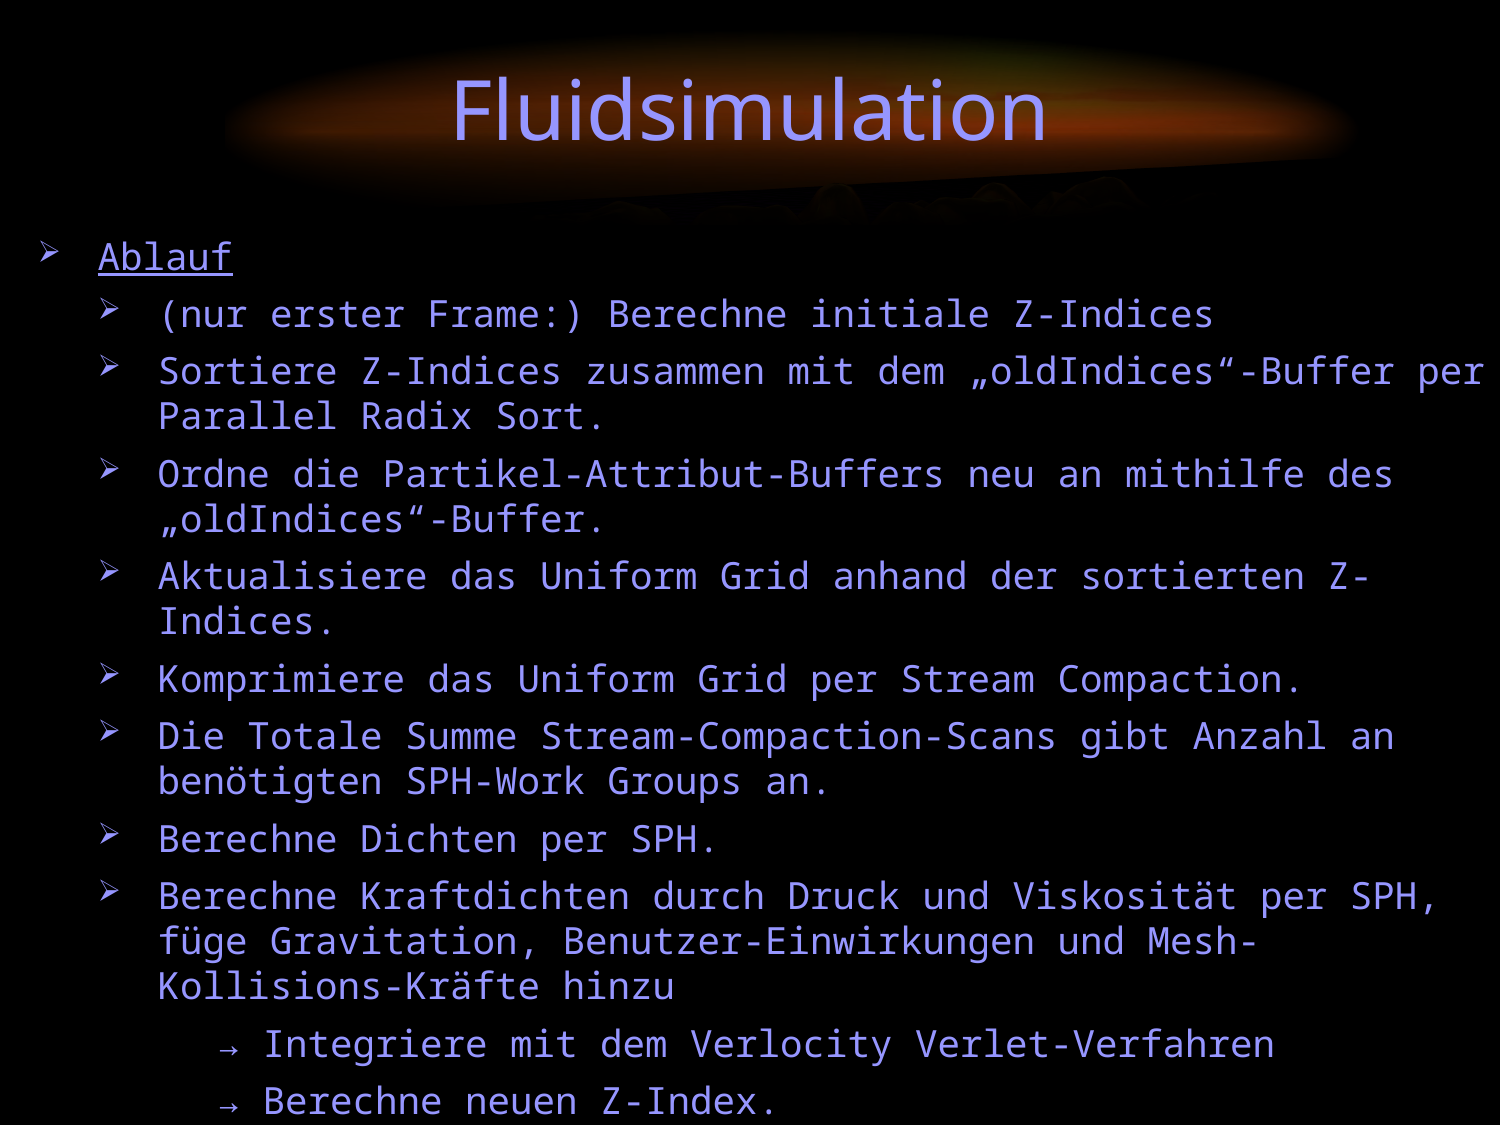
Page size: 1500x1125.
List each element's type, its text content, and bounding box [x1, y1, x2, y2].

chart [756, 666, 875, 726]
text_box Ablauf (nur erster Frame:) Berechne initiale Z-Indices Sortiere Z-Indices zusammen mit dem „oldIndices“-Buffer per Parallel Radix Sort. Ordne die Partikel-Attribut-Buffers neu an mithilfe des „oldIndices“-Buffer. Aktualisiere das Uniform Grid anhand der sortierten Z-Indices. Komprimiere das Uniform Grid per Stream Compaction. Die Totale Summe Stream-Compaction-Scans gibt Anzahl an benötigten SPH-Work Groups an. Berechne Dichten per SPH. Berechne Kraftdichten durch Druck und Viskosität per SPH, füge Gravitation, Benutzer-Einwirkungen und Mesh-Kollisions-Kräfte hinzu → Integriere mit dem Verlocity Verlet-Verfahren → Berechne neuen Z-Index. [0, 224, 1500, 1088]
text_box Fluidsimulation [75, 0, 1426, 216]
text_box [112, 0, 1463, 224]
